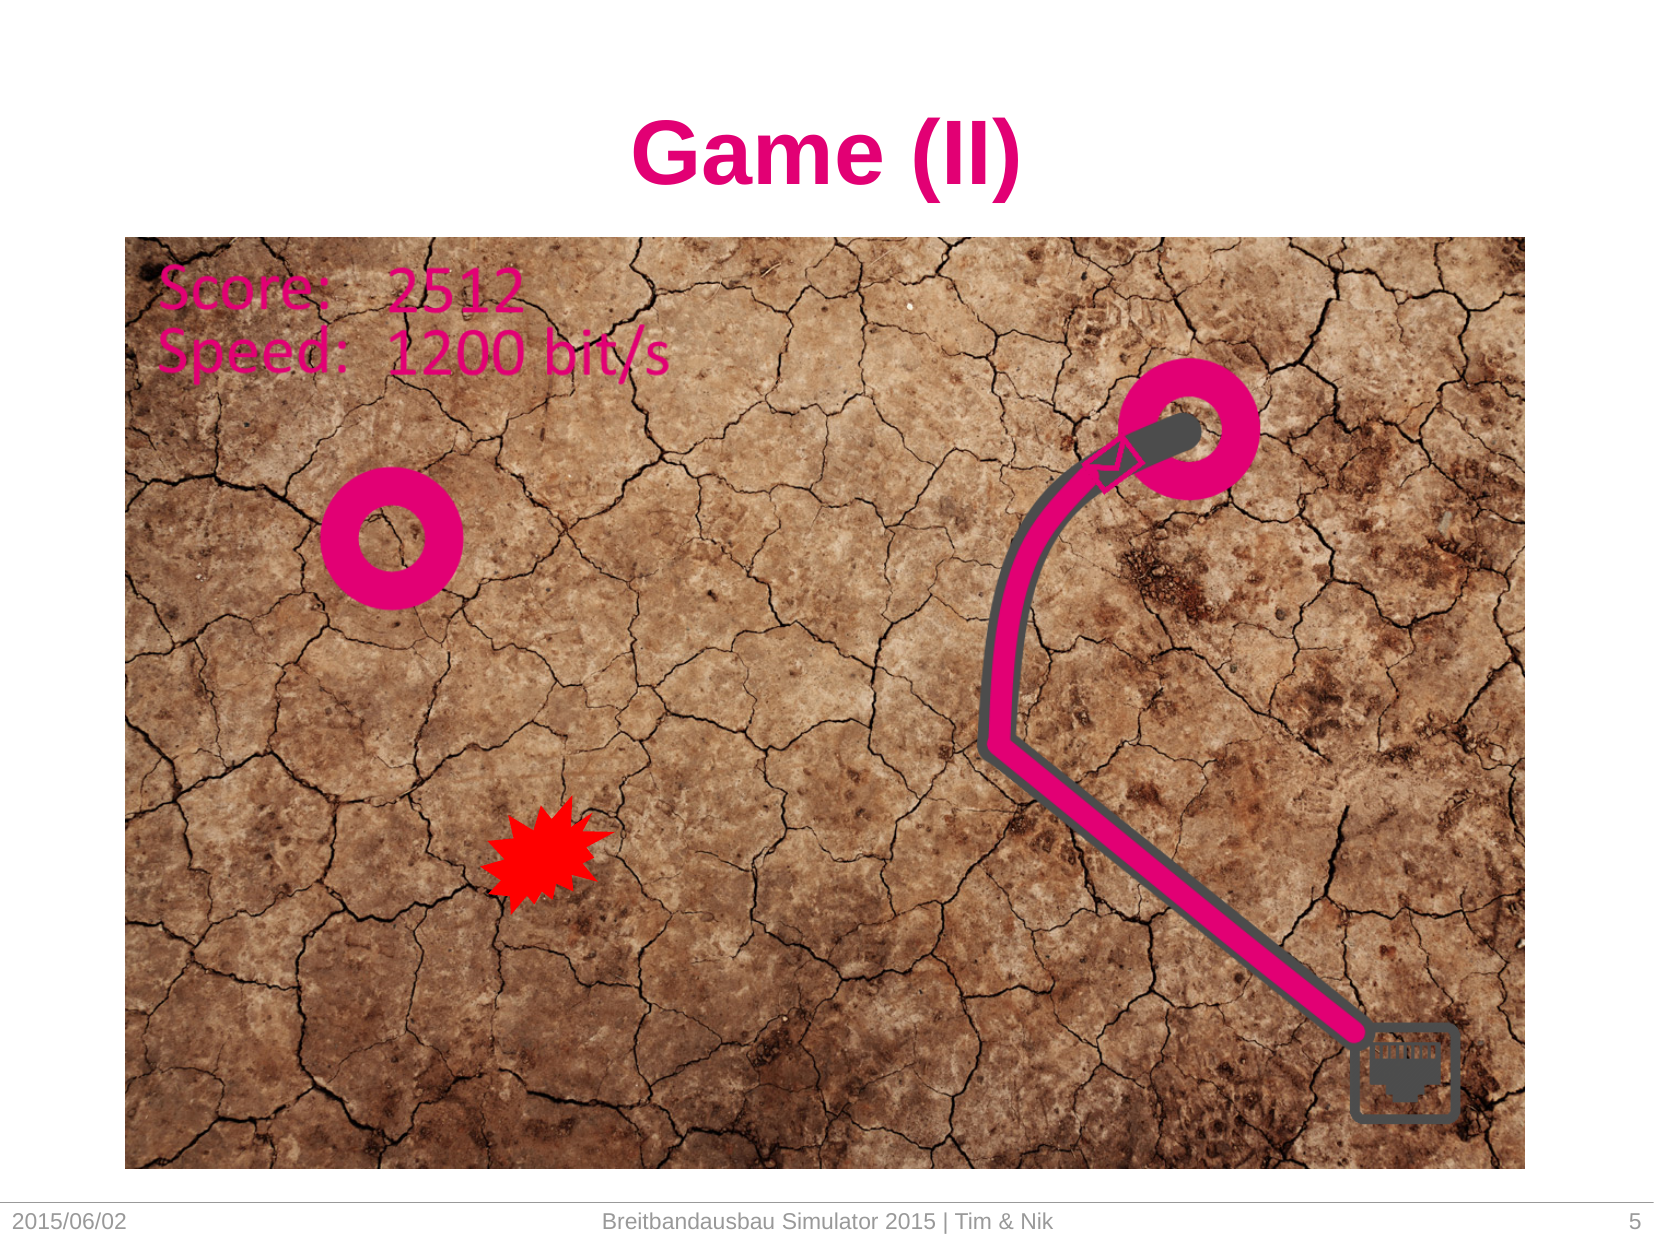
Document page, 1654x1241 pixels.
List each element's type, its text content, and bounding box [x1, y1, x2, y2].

picture [125, 237, 1525, 1169]
title Game (II) [82, 49, 1571, 257]
text_box [480, 795, 616, 916]
